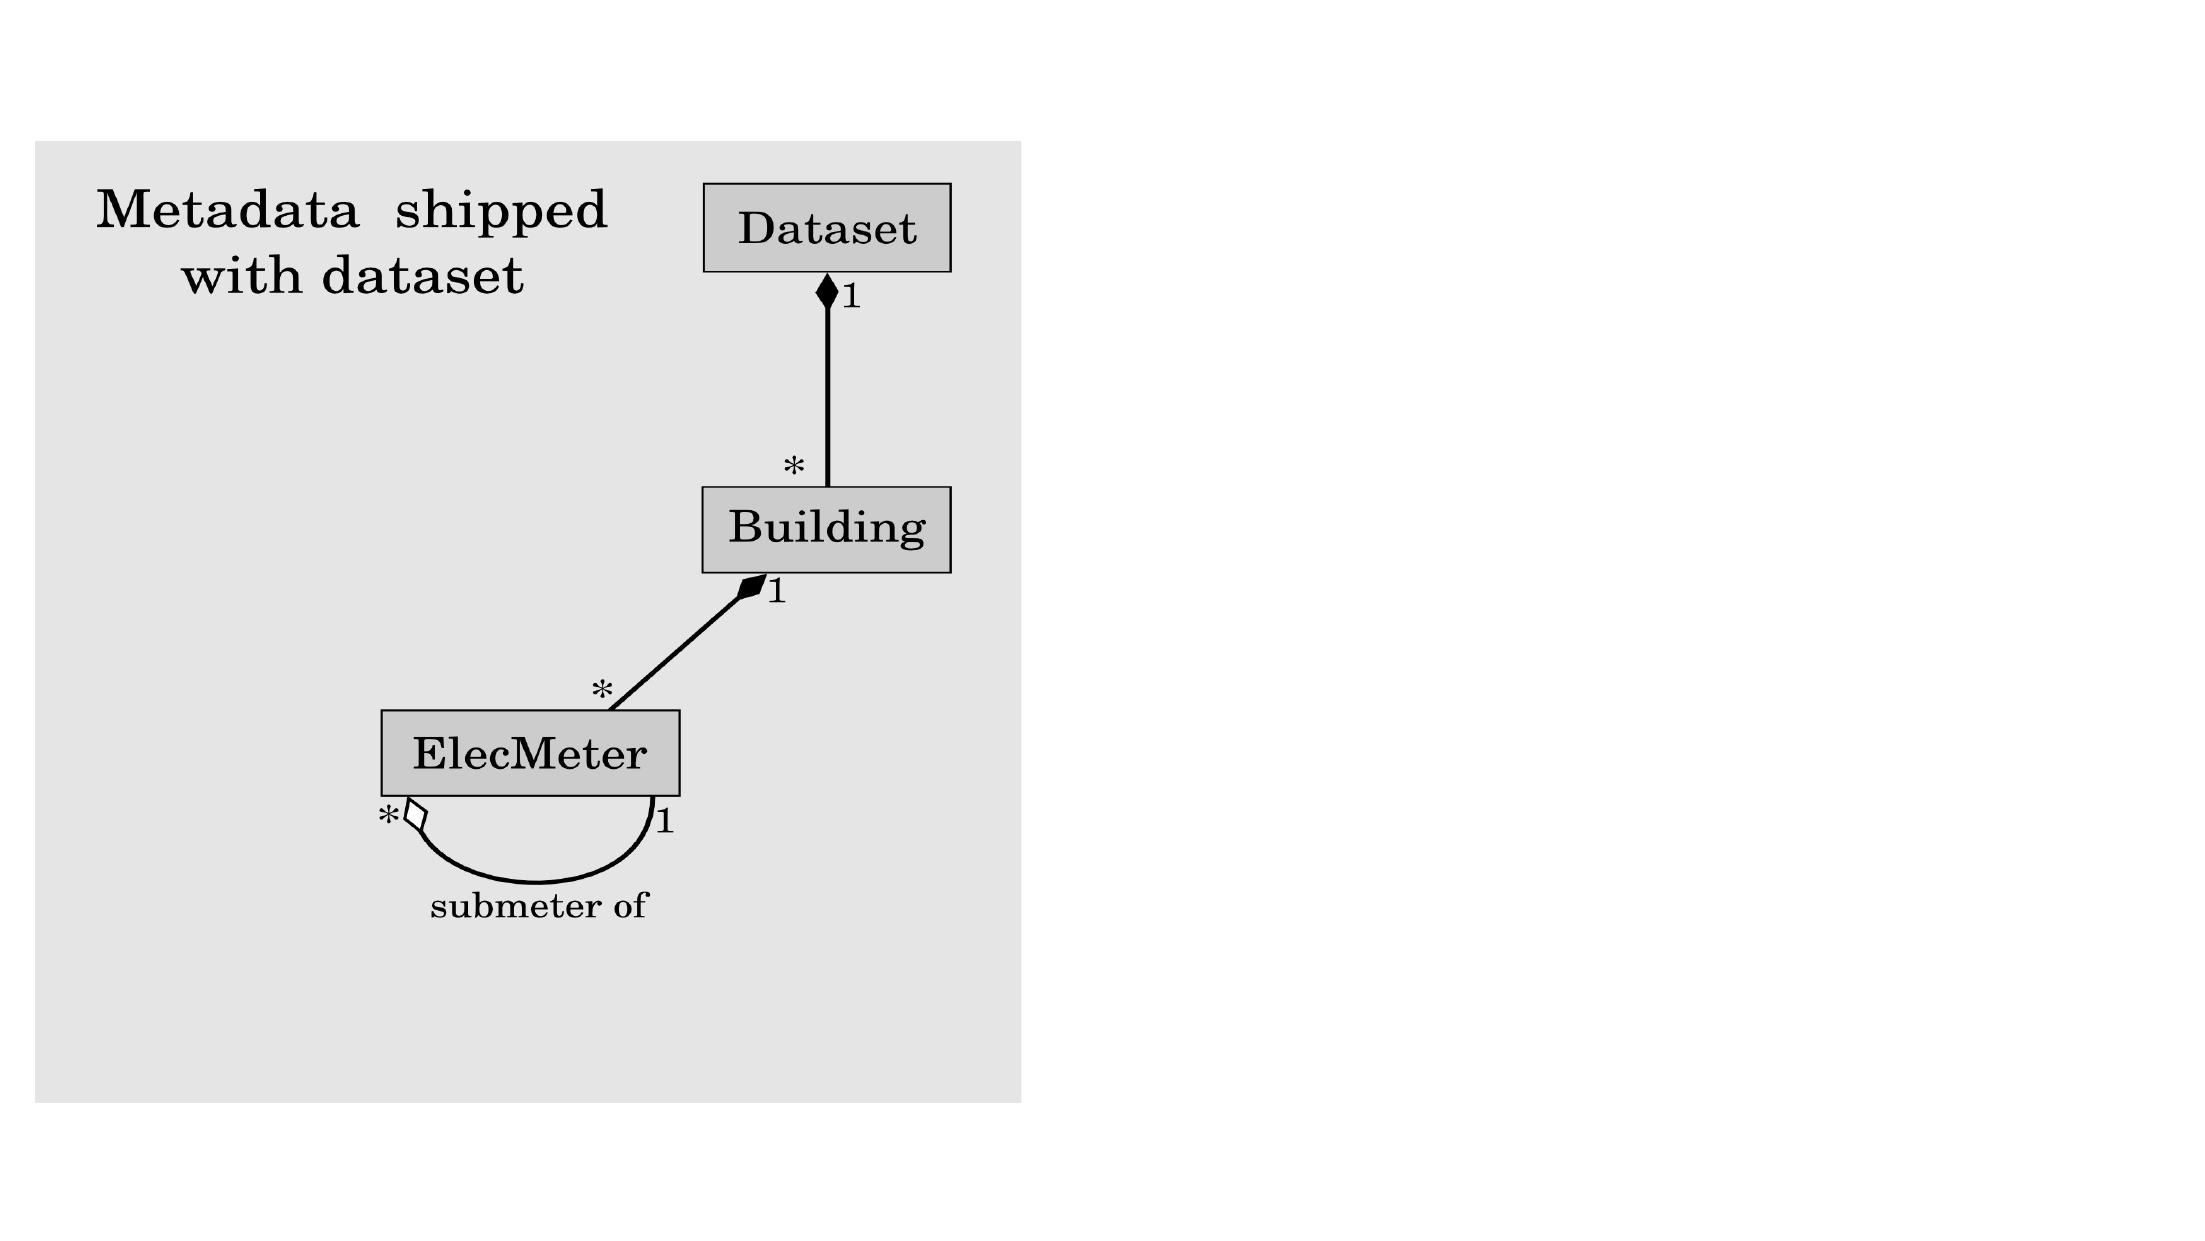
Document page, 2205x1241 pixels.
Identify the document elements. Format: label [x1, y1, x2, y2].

picture [35, 141, 1597, 1103]
